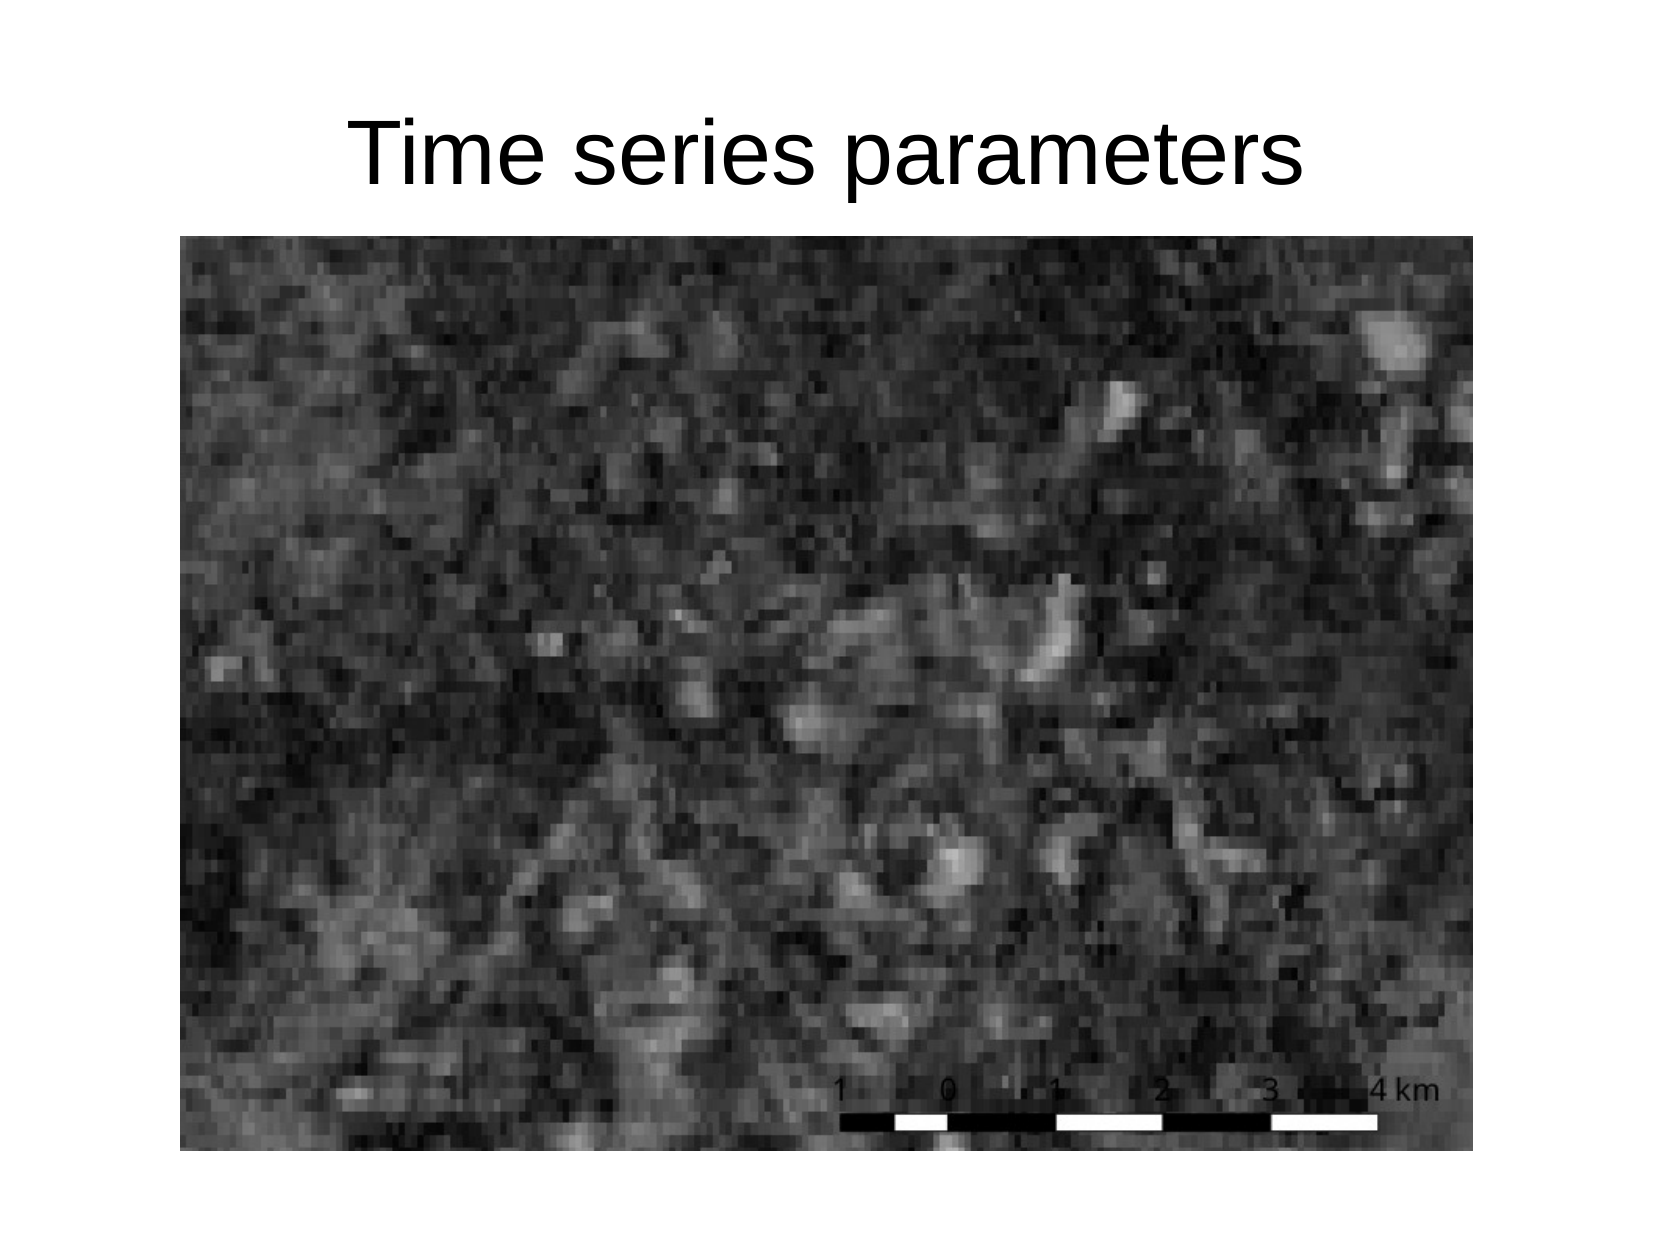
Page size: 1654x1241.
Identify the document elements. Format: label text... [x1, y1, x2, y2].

picture [180, 236, 1473, 1151]
title Time series parameters [82, 49, 1571, 257]
